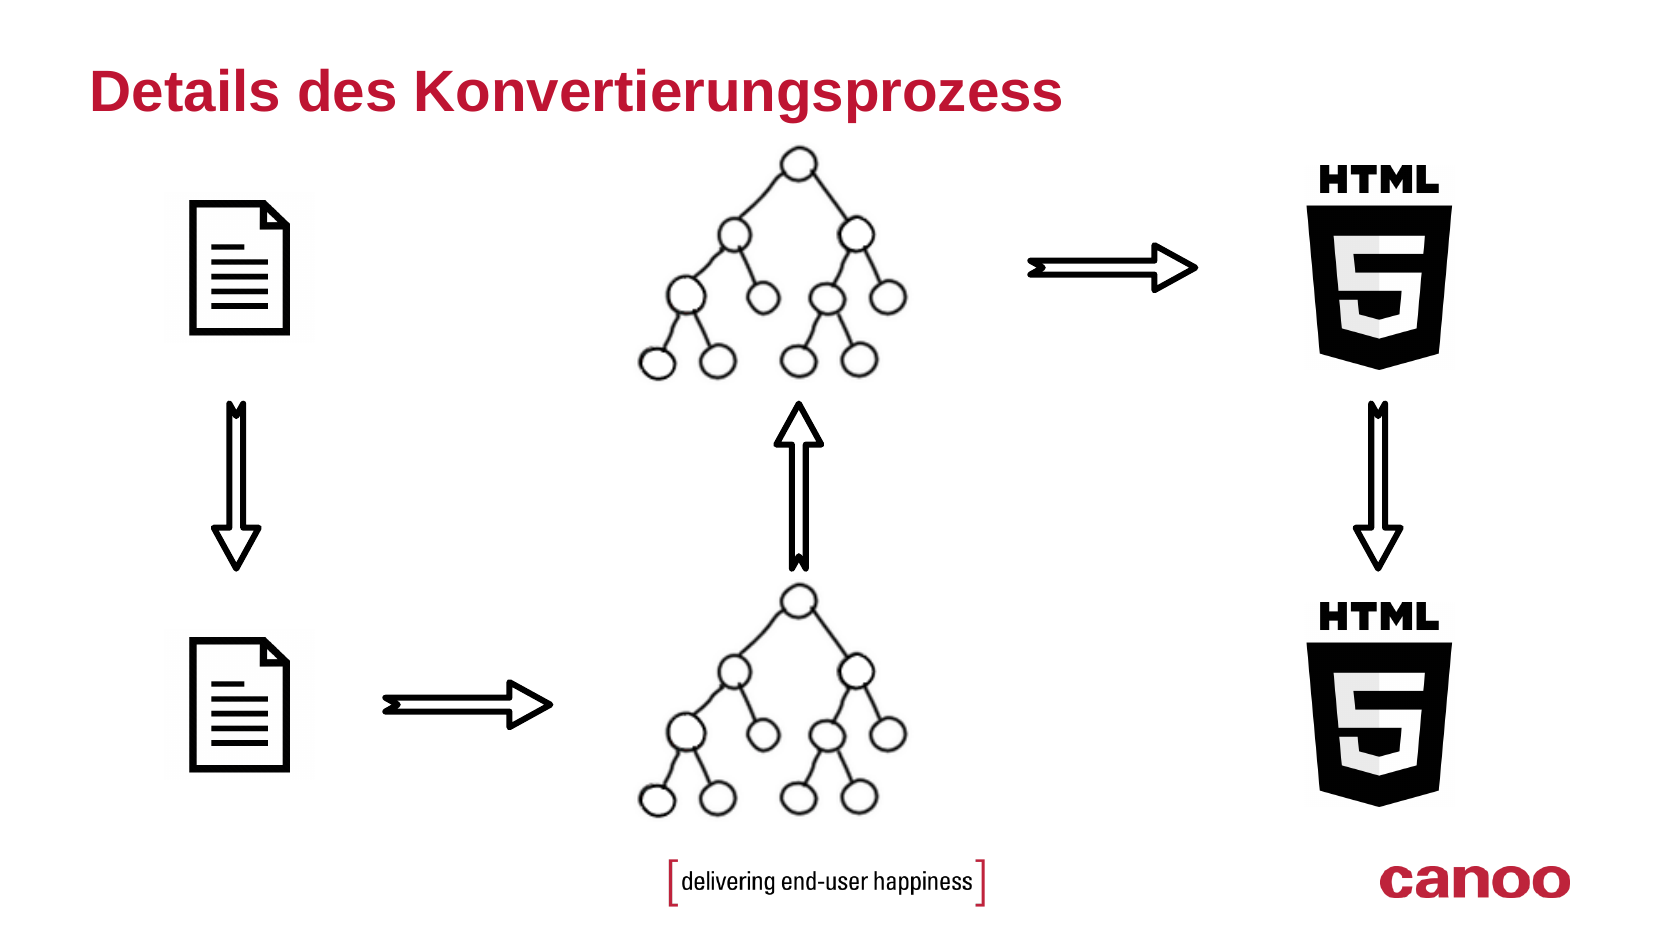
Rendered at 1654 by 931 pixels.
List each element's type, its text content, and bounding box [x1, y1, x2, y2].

picture [1304, 602, 1455, 807]
picture [662, 855, 991, 910]
picture [621, 579, 922, 830]
picture [1380, 866, 1570, 898]
picture [164, 192, 315, 343]
picture [1304, 165, 1455, 370]
title Details des Konvertierungsprozess [75, 45, 1591, 136]
picture [621, 142, 922, 393]
picture [164, 629, 315, 780]
